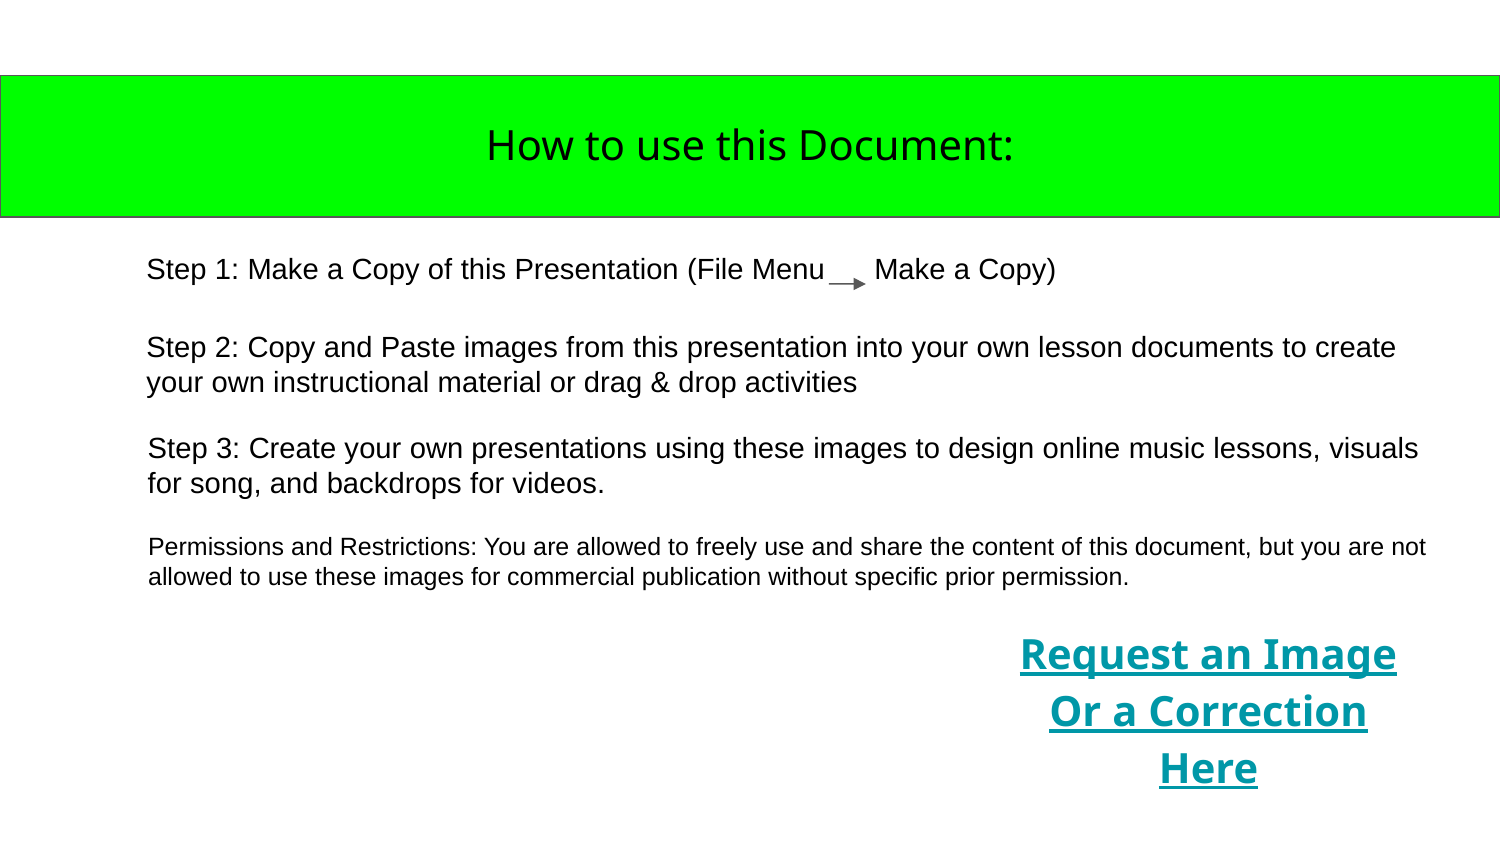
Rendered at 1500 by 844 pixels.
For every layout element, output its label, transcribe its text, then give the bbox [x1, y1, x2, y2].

text_box Permissions and Restrictions: You are allowed to freely use and share the content of this document, but you are not allowed to use these images for commercial publication without specific prior permission. [133, 515, 1457, 625]
text_box Step 1: Make a Copy of this Presentation (File Menu Make a Copy) [131, 235, 1116, 312]
text_box How to use this Document: [0, 67, 1500, 220]
text_box Step 2: Copy and Paste images from this presentation into your own lesson documents to create your own instructional material or drag & drop activities [131, 312, 1456, 431]
text_box Request an Image Or a Correction Here [962, 625, 1455, 802]
text_box Step 3: Create your own presentations using these images to design online music lessons, visuals for song, and backdrops for videos. [132, 414, 1445, 501]
